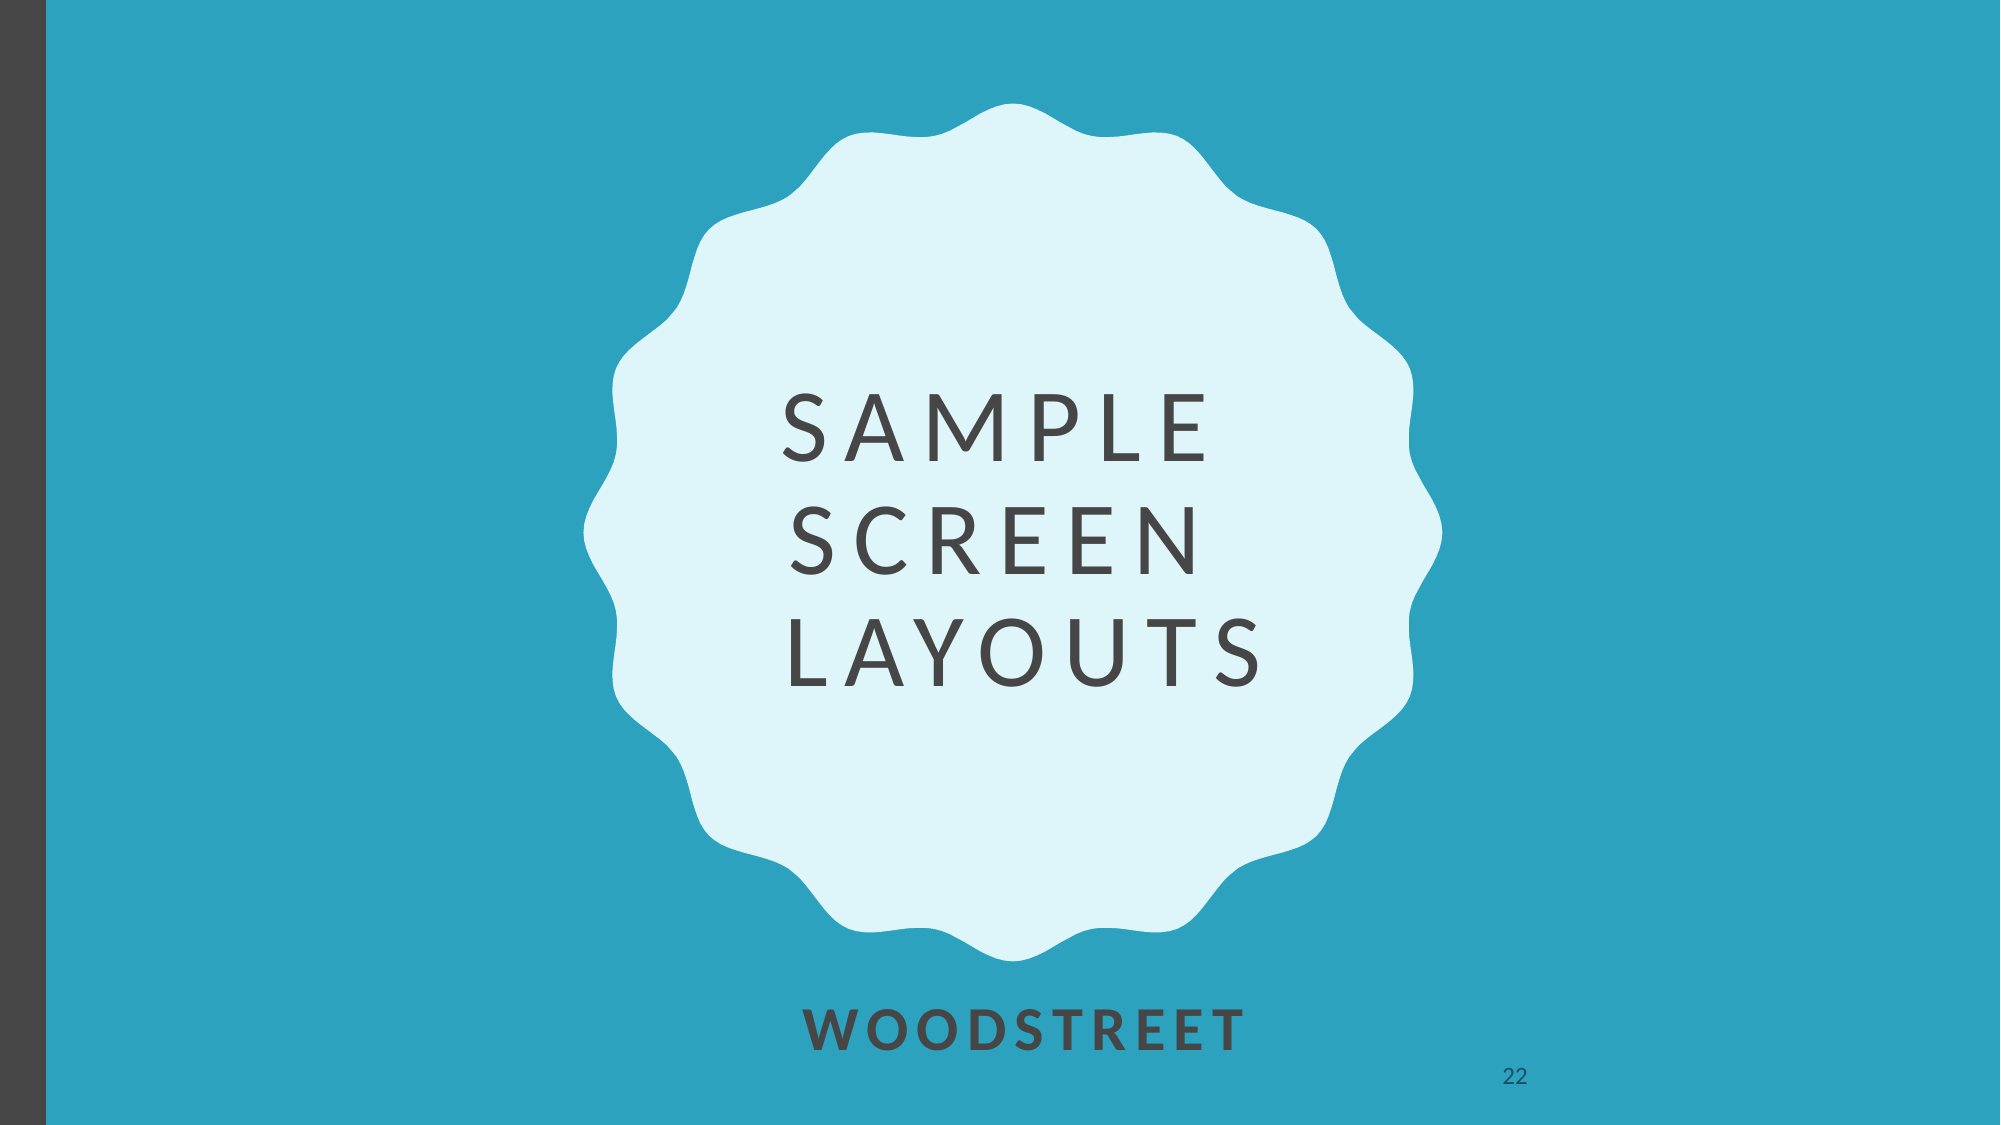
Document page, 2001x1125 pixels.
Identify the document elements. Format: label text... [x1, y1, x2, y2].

subtitle WoodStreet [363, 980, 1684, 1103]
text_box 22 [1487, 1045, 1870, 1103]
title Sample Screen Layouts [176, 180, 1870, 902]
